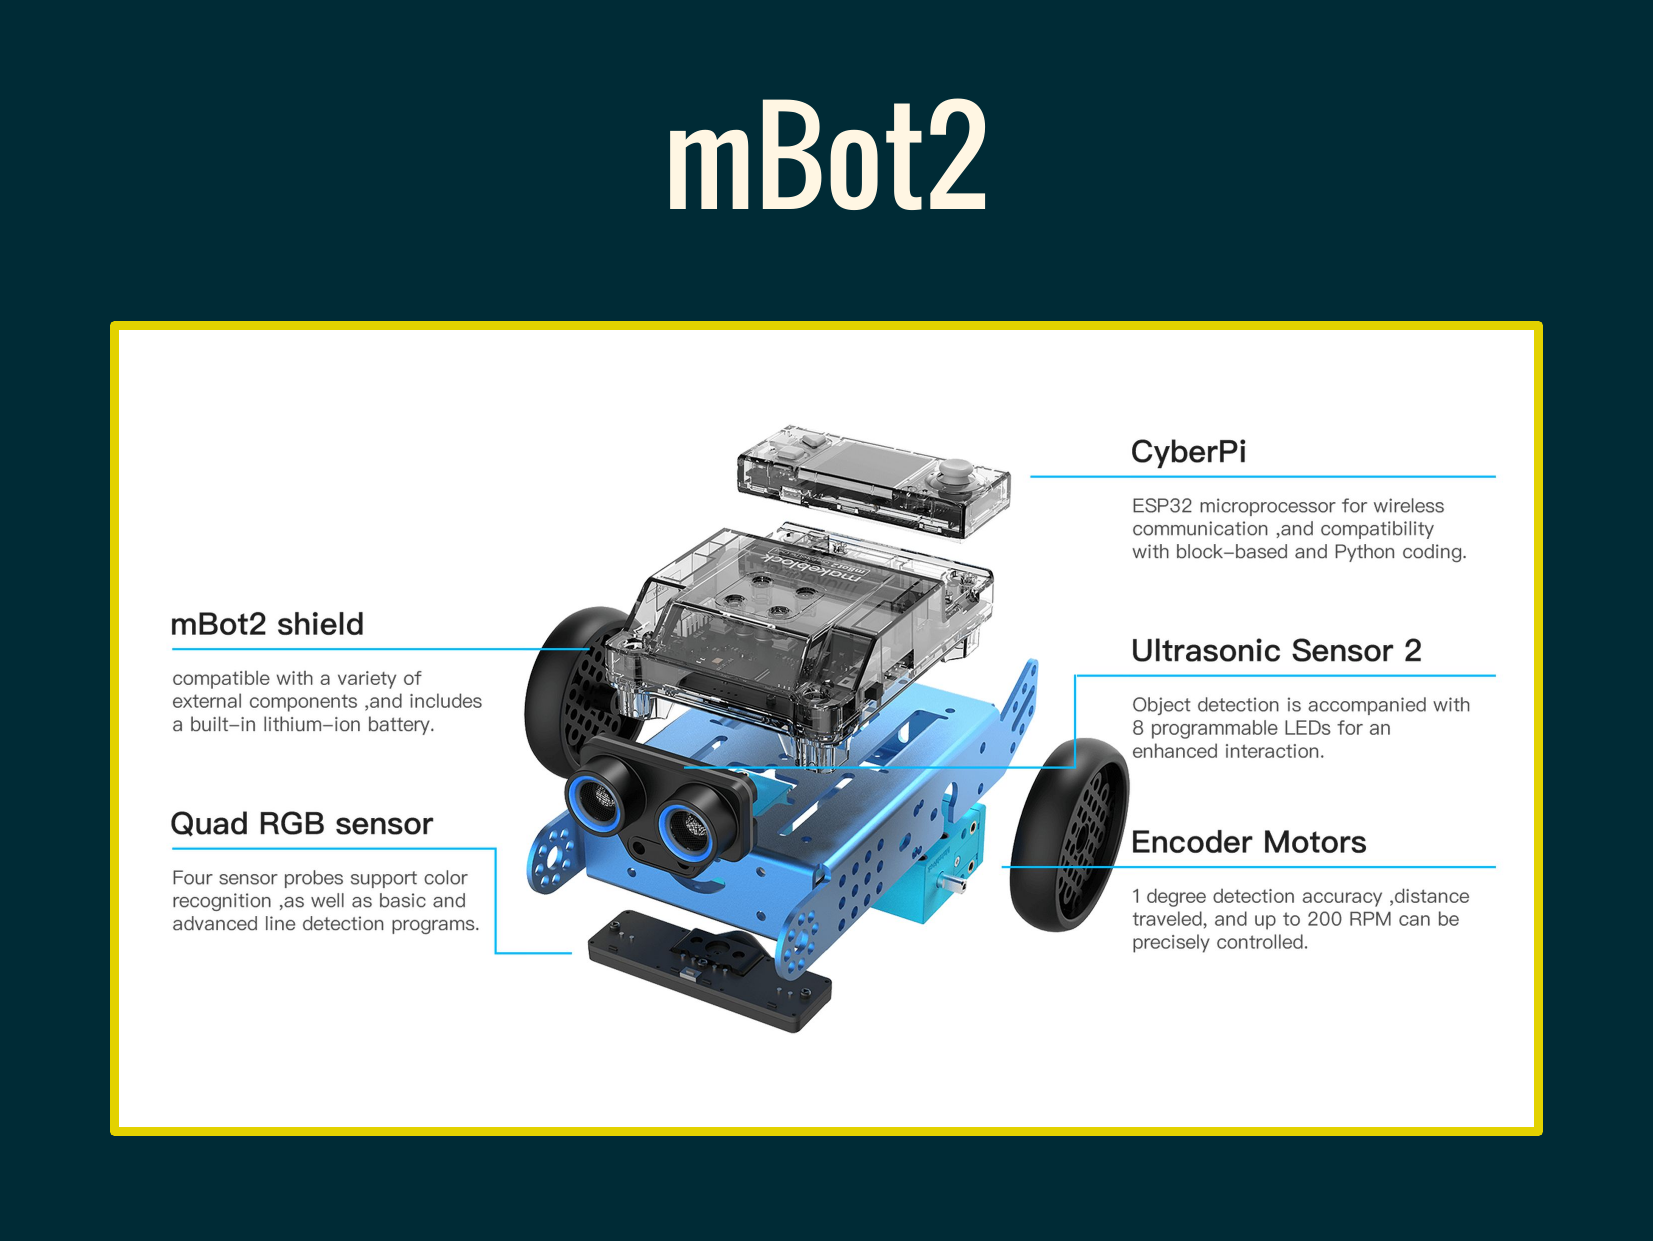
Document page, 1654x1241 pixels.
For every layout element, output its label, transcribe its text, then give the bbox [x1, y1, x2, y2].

title mBot2 [82, 49, 1571, 257]
picture [118, 330, 1535, 1127]
